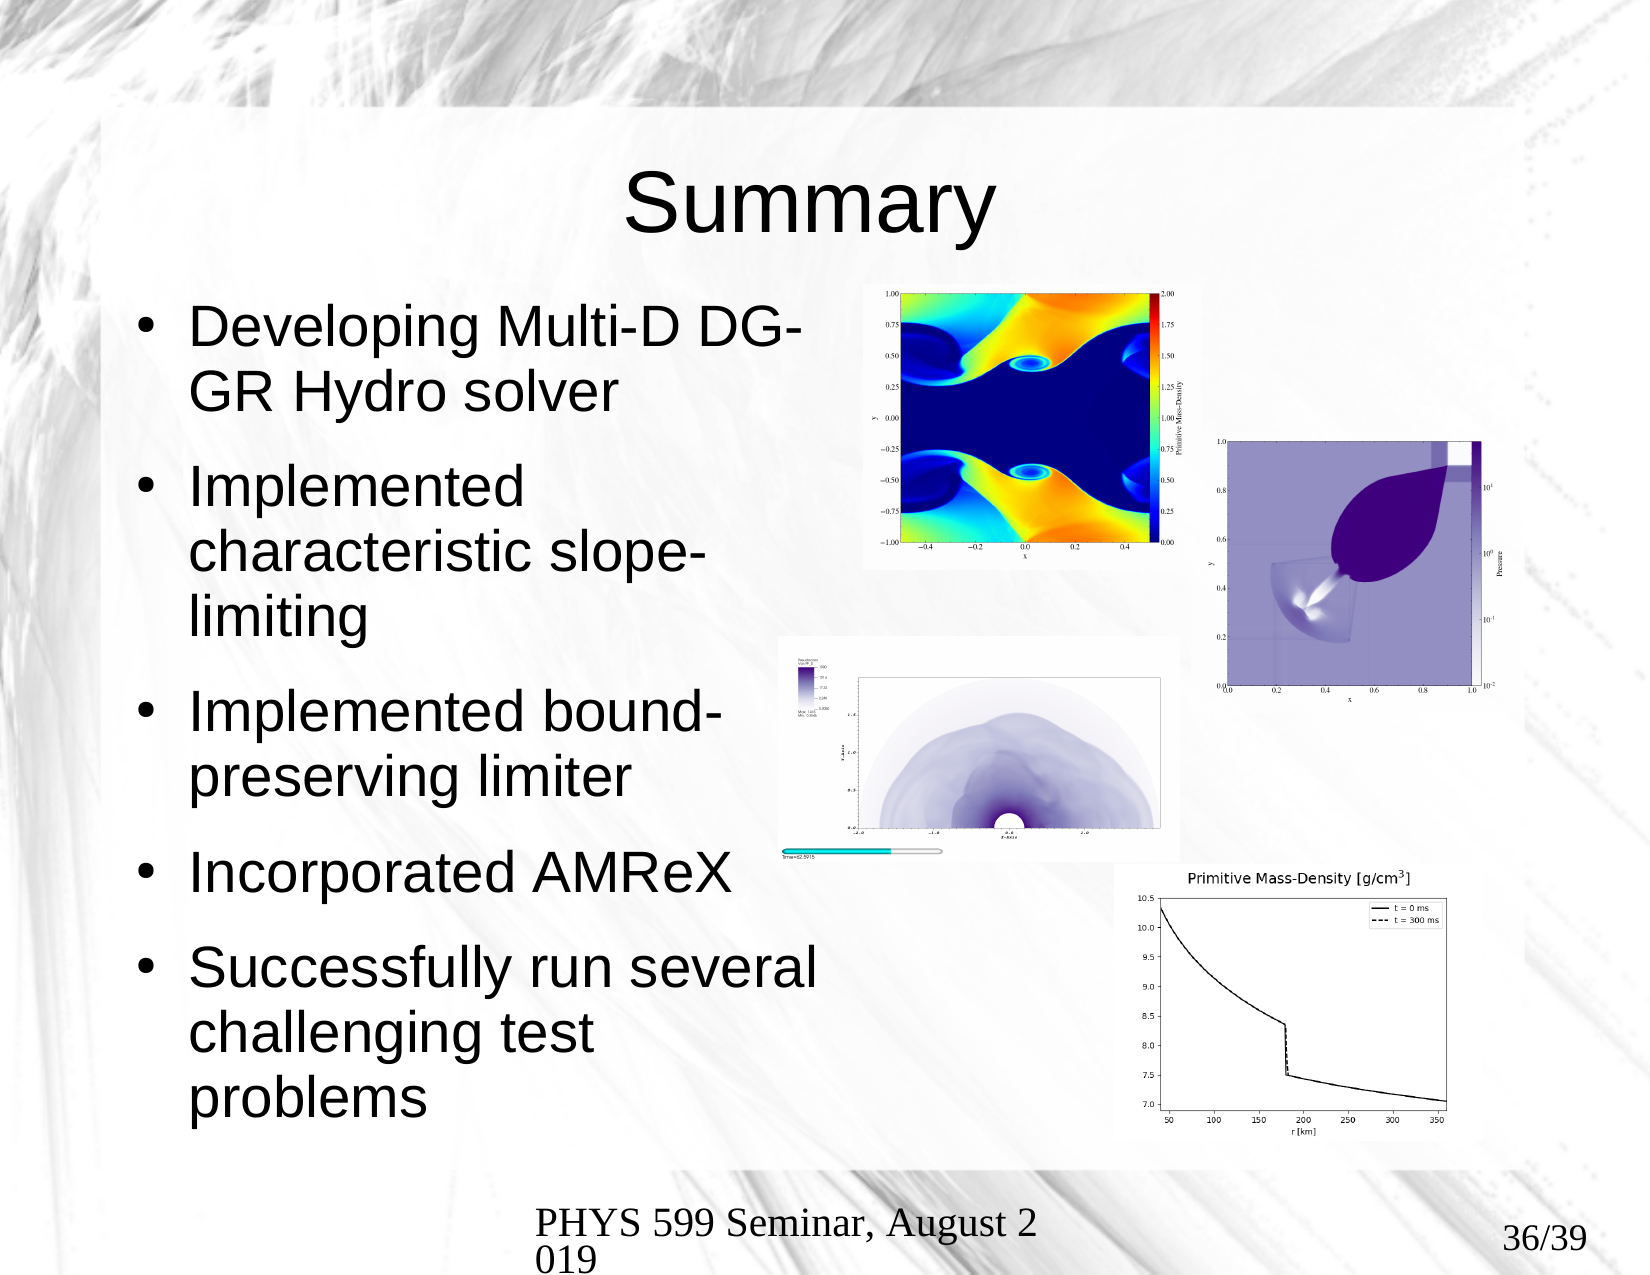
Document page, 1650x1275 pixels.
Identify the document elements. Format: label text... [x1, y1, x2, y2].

title Summary [117, 115, 1503, 288]
list Developing Multi-D DG-GR Hydro solver Implemented characteristic slope-limiting Implemented bound-preserving limiter Incorporated AMReX Successfully run several challenging test problems [117, 293, 826, 1150]
picture [0, 0, 1650, 1275]
